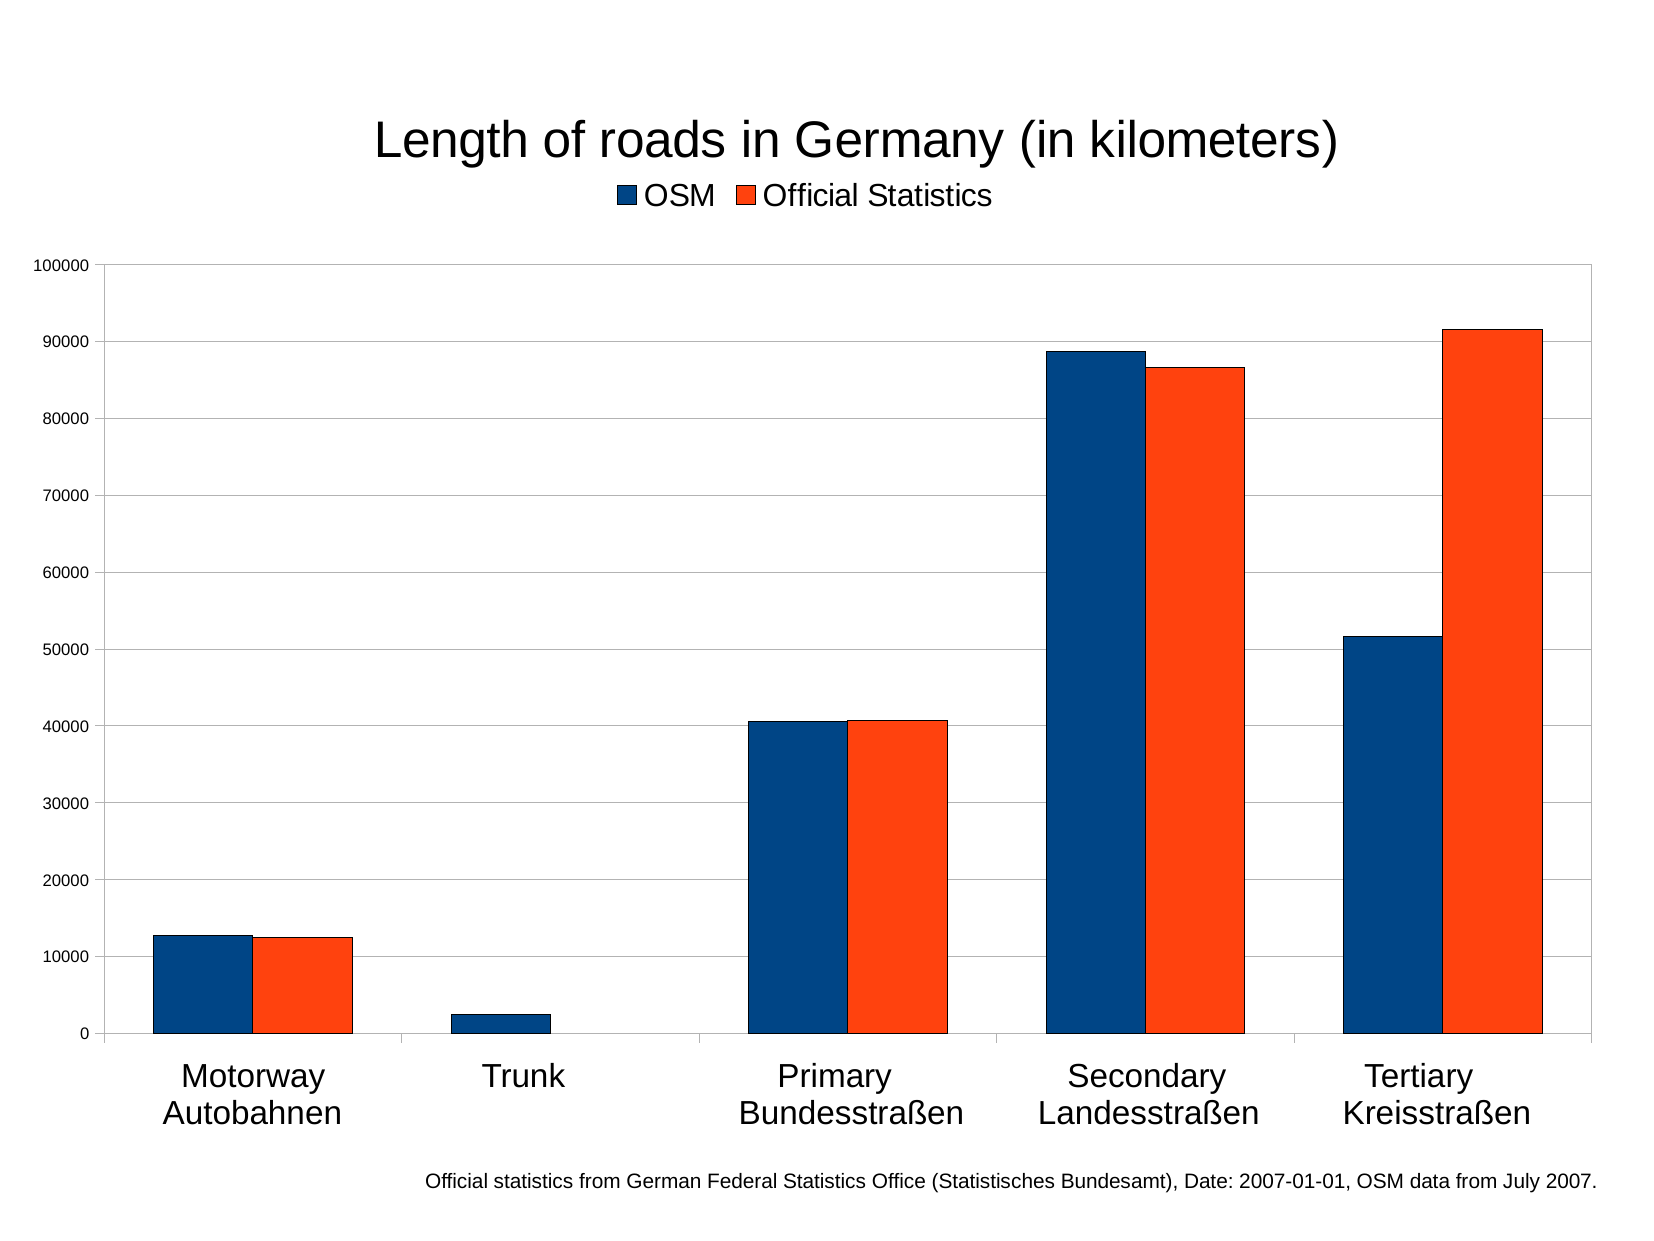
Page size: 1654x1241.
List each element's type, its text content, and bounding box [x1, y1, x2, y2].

chart [0, 75, 1654, 1088]
text_box Official statistics from German Federal Statistics Office (Statistisches Bundesamt), Date: 2007-01-01, OSM data from July 2007. [37, 1162, 1613, 1204]
text_box Motorway Trunk Primary Secondary Tertiary Autobahnen Bundesstraßen Landesstraßen Kreisstraßen [0, 1050, 1576, 1148]
